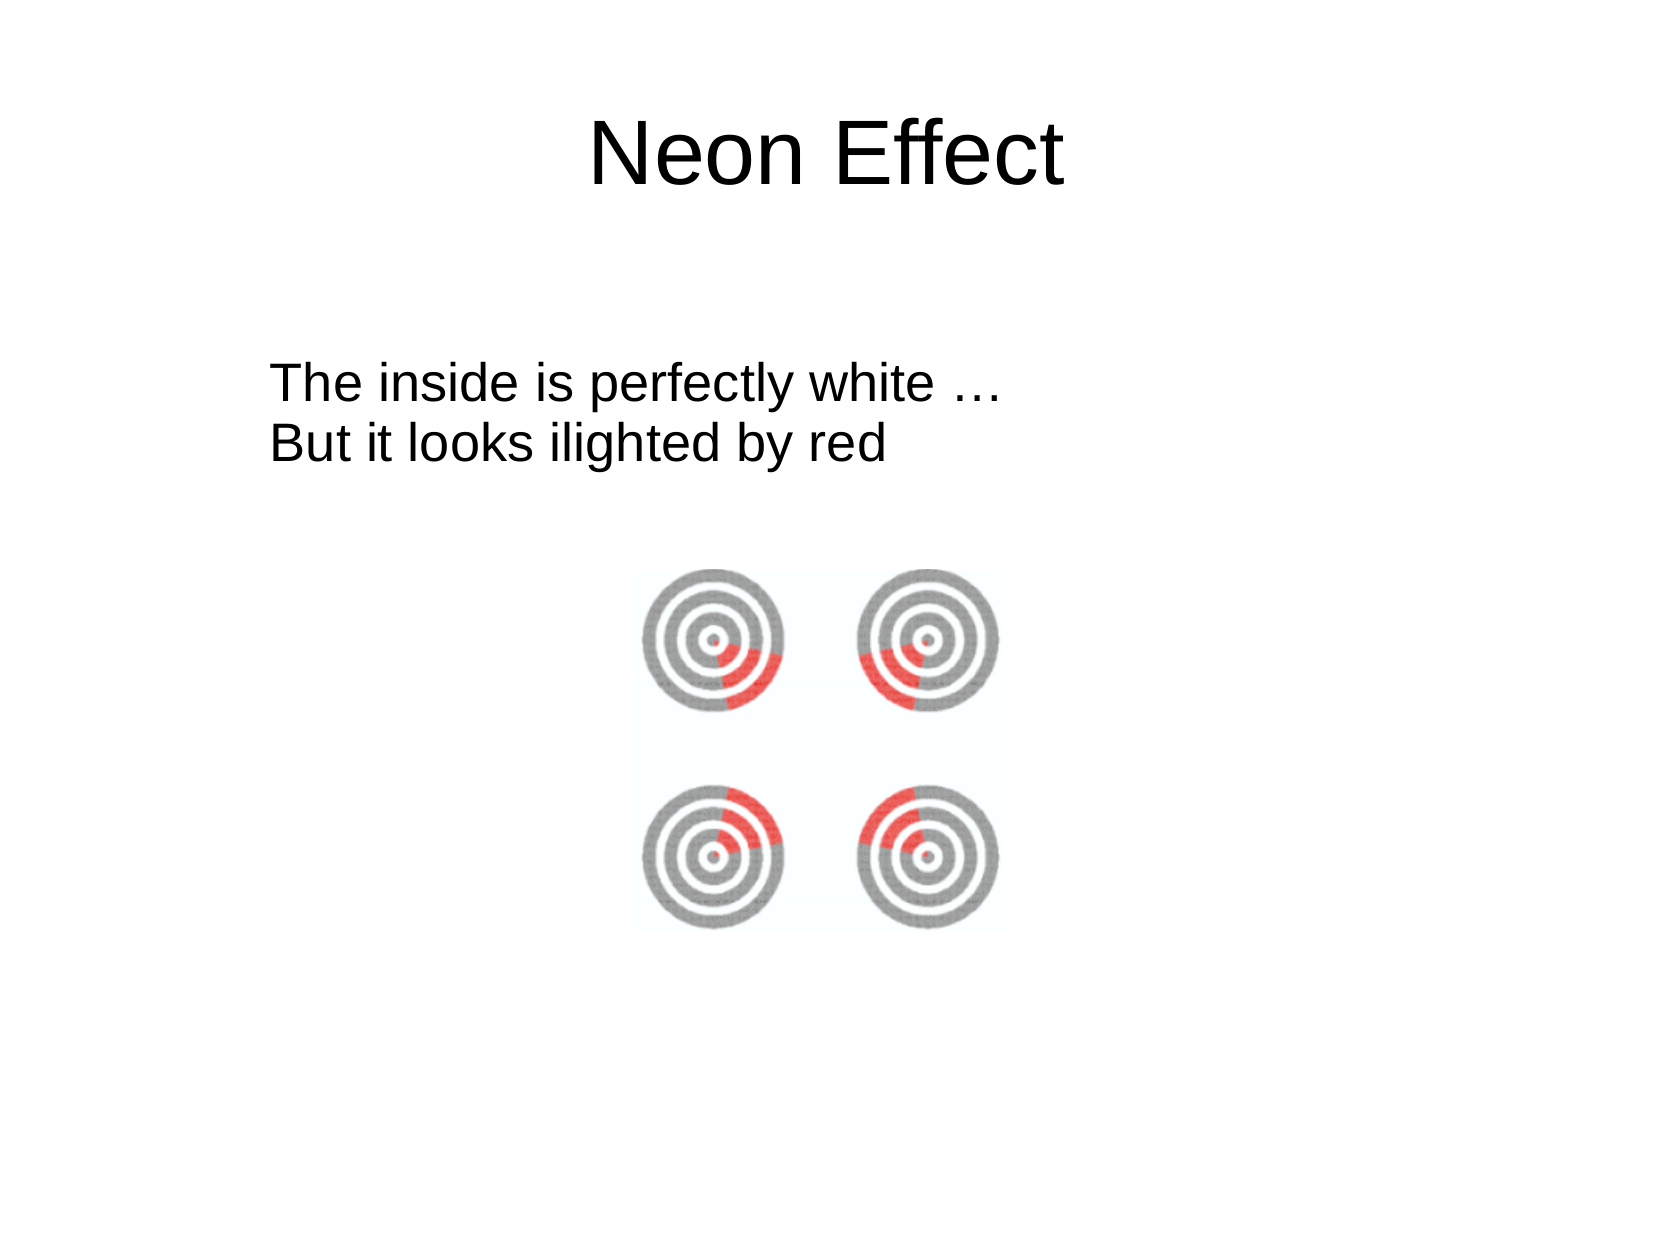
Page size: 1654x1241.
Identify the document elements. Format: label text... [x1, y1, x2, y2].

title Neon Effect [82, 49, 1571, 257]
picture [626, 569, 1006, 931]
text_box The inside is perfectly white … But it looks ilighted by red [255, 345, 1156, 481]
